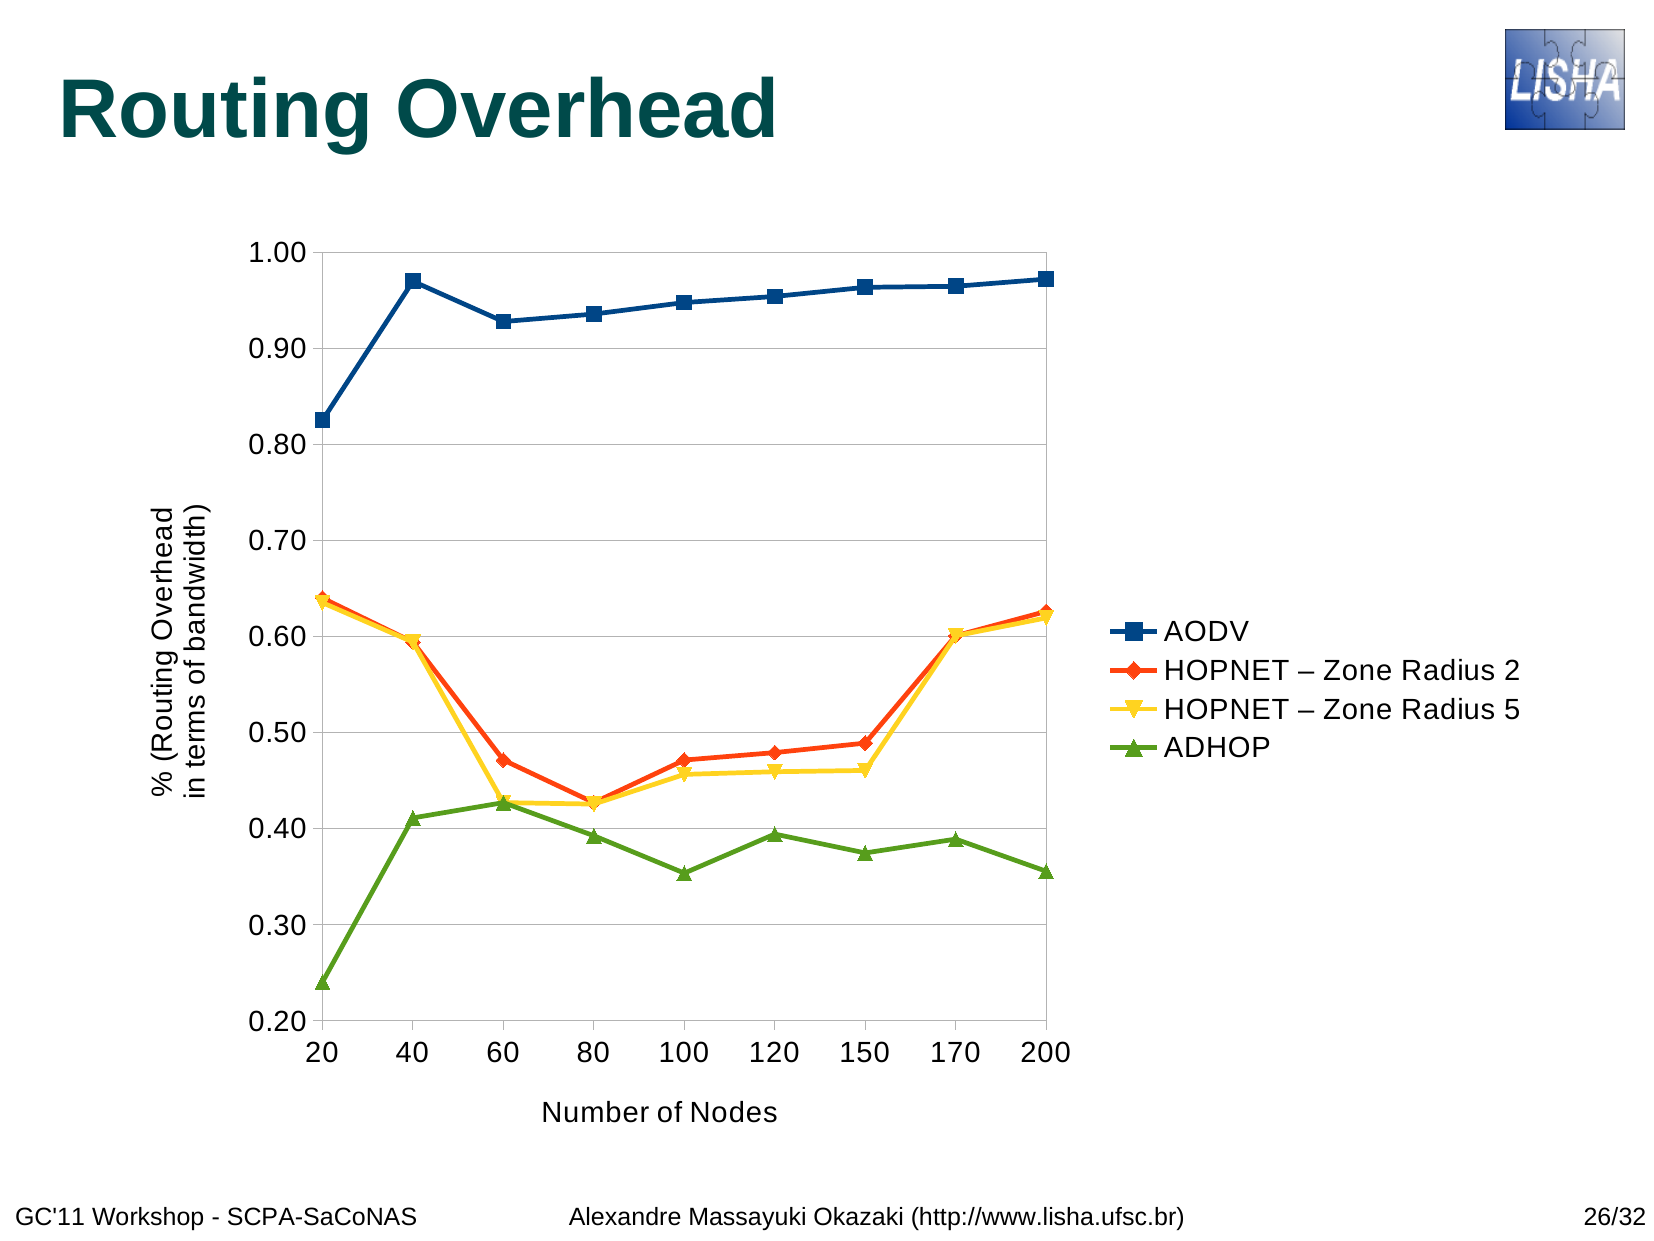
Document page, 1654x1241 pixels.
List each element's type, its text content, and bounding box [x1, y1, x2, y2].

chart [109, 216, 1544, 1163]
picture [1595, 29, 1625, 130]
title Routing Overhead [58, 11, 1595, 219]
